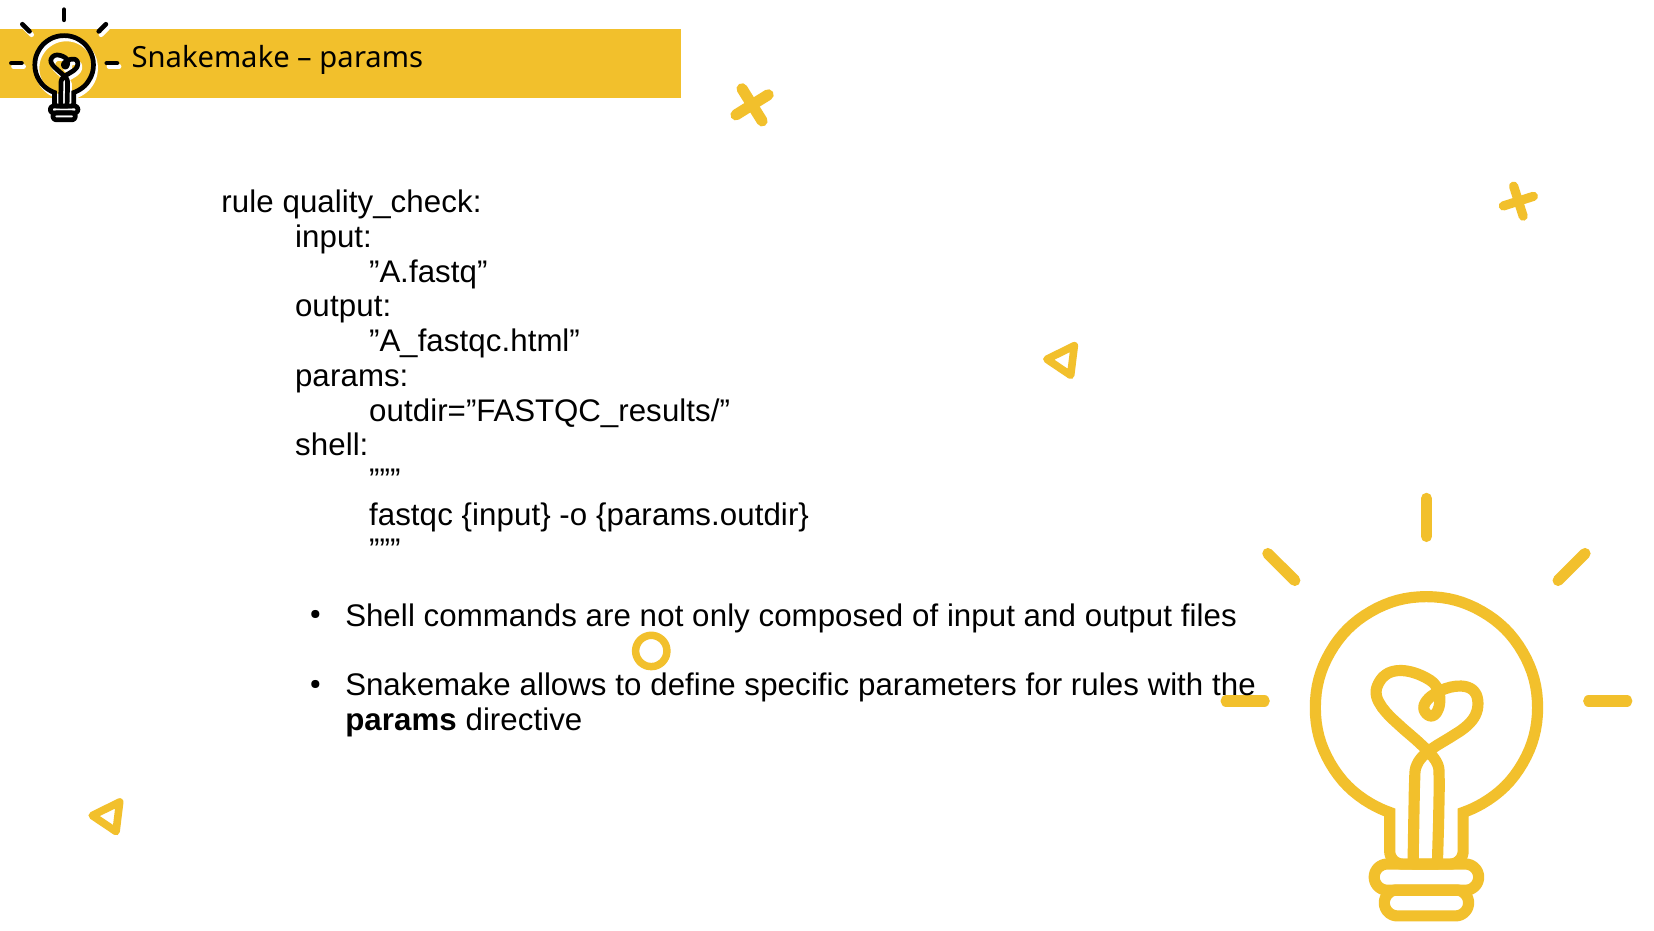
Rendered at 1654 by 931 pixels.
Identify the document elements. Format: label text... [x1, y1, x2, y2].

text_box Shell commands are not only composed of input and output files Snakemake allows to define specific parameters for rules with the params directive [295, 590, 1300, 745]
text_box rule quality_check: input: ”A.fastq” output: ”A_fastqc.html” params: outdir=”FASTQC_results/” shell: ””” fastqc {input} -o {params.outdir} ””” [206, 177, 1004, 609]
title Snakemake – params [131, 16, 578, 97]
